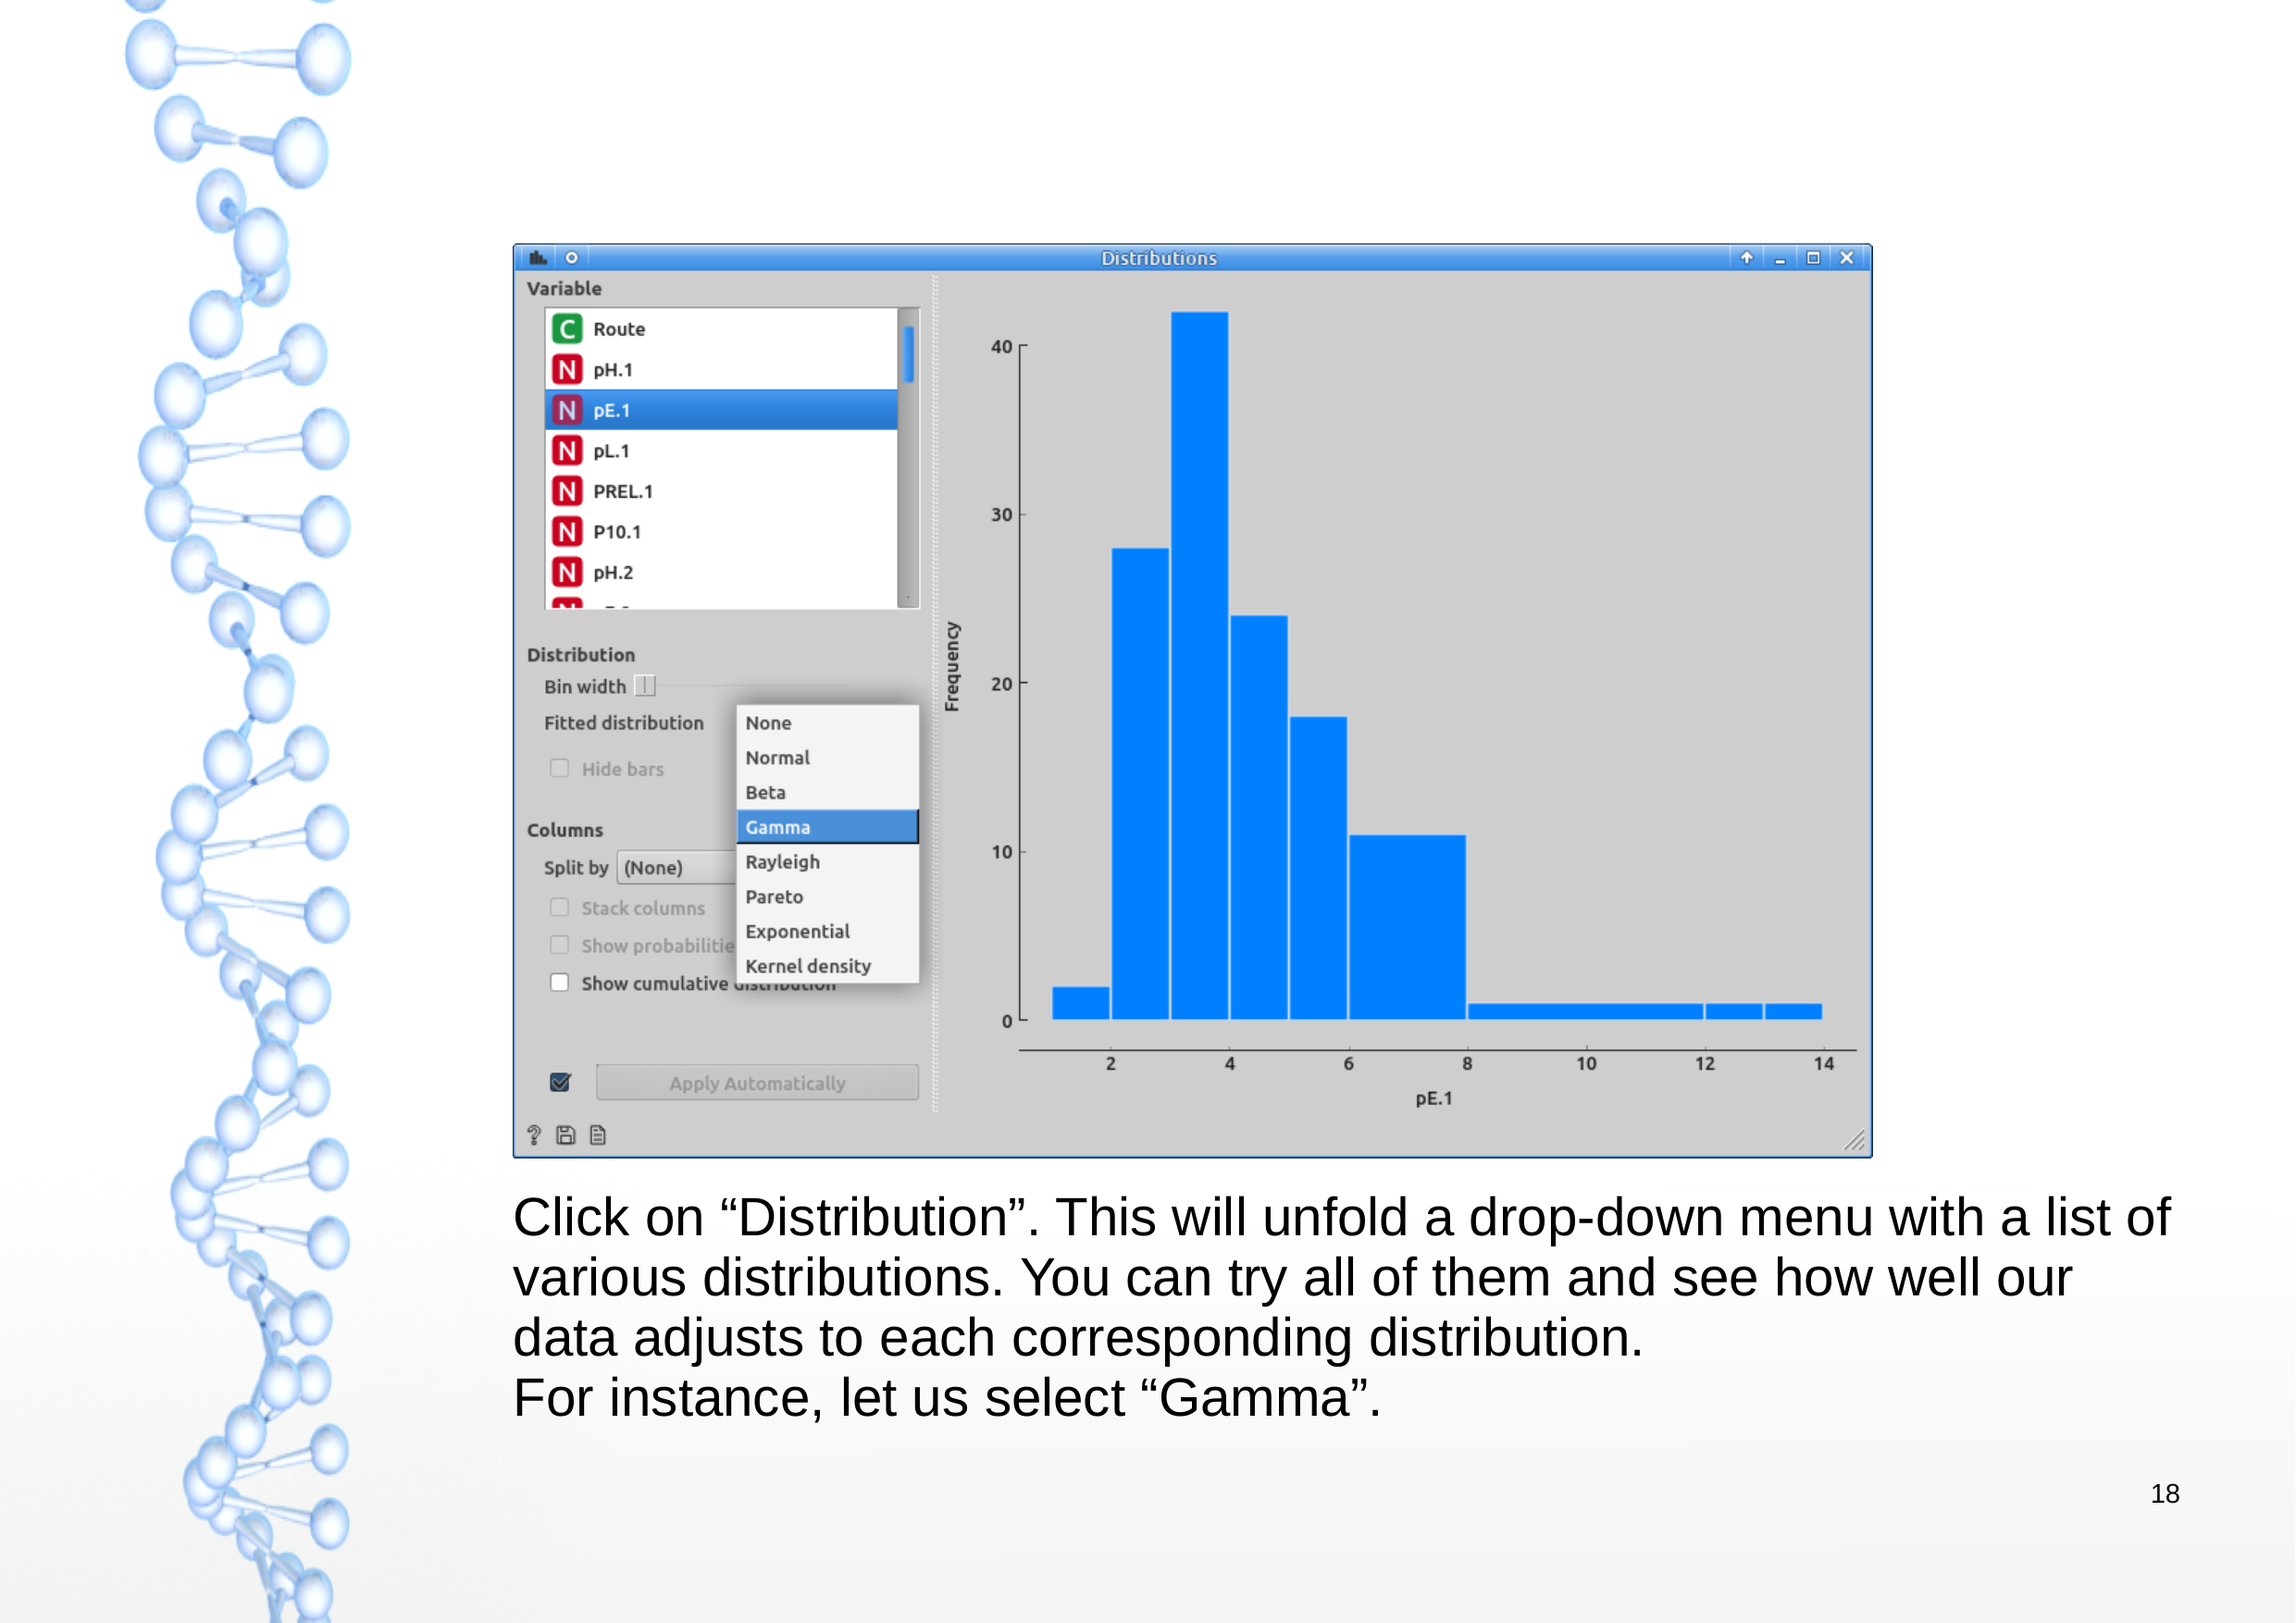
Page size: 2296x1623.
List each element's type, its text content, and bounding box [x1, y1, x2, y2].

text_box Click on “Distribution”. This will unfold a drop-down menu with a list of various distributions. You can try all of them and see how well our data adjusts to each corresponding distribution. For instance, let us select “Gamma”. [500, 1180, 2194, 1434]
picture [0, 0, 2296, 1623]
